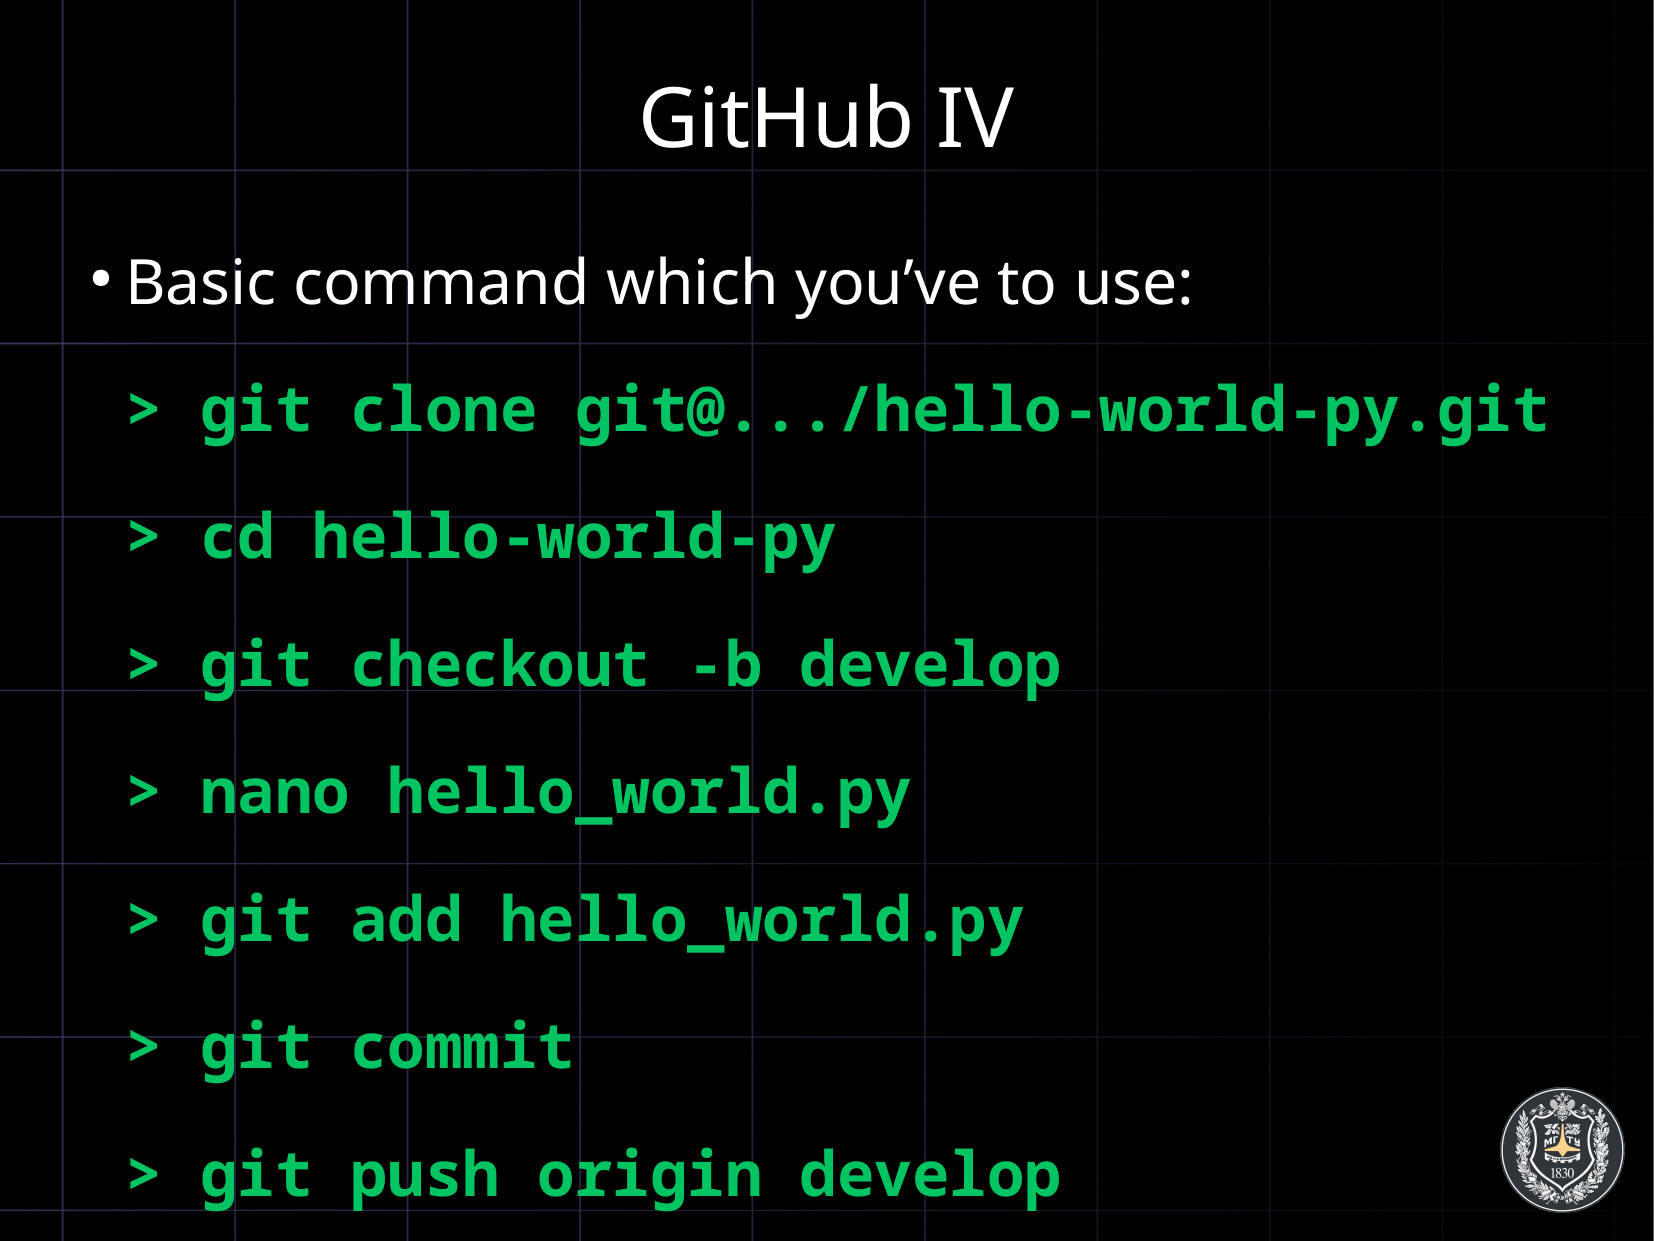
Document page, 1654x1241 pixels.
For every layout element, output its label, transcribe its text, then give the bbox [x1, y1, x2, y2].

picture [0, 0, 1654, 1241]
title GitHub IV [82, 37, 1571, 187]
text_box Basic command which you’ve to use: > git clone git@.../hello-world-py.git > cd hello-world-py > git checkout -b develop > nano hello_world.py > git add hello_world.py > git commit > git push origin develop > git checkout main > git merge develop > git push origin main [75, 187, 1576, 1234]
